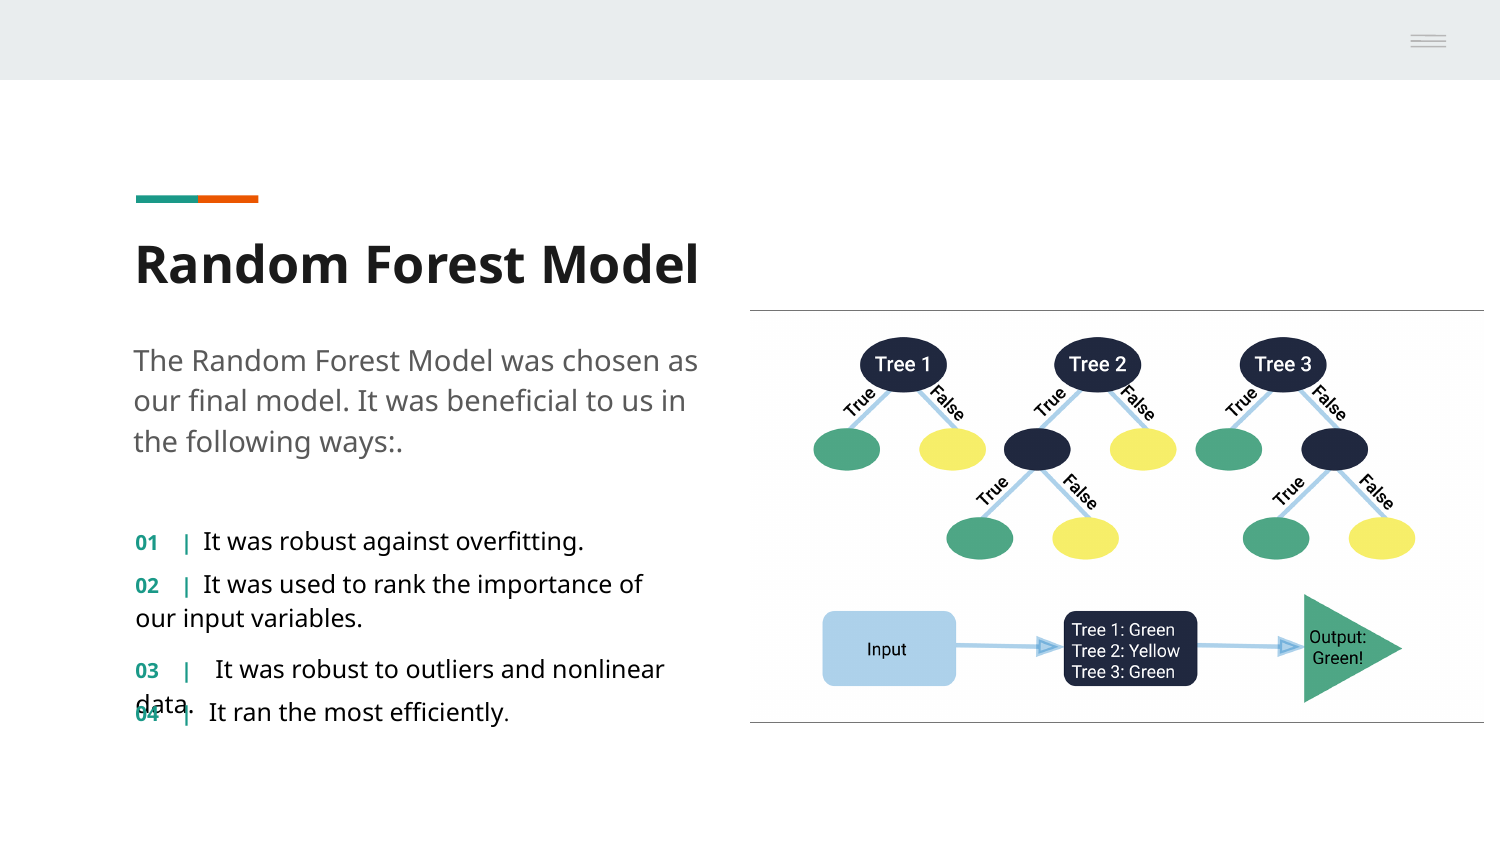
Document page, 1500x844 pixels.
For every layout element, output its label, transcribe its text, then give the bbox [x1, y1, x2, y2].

text_box 04 | It ran the most efficiently. [120, 677, 717, 721]
text_box 01 | It was robust against overfitting. [120, 505, 717, 549]
text_box 03 | It was robust to outliers and nonlinear data. [120, 634, 717, 677]
title Random Forest Model [119, 216, 717, 310]
text_box 02 | It was used to rank the importance of our input variables. [120, 548, 705, 634]
list The Random Forest Model was chosen as our final model. It was beneficial to us in the following ways:. [118, 322, 715, 463]
picture [750, 309, 1484, 723]
